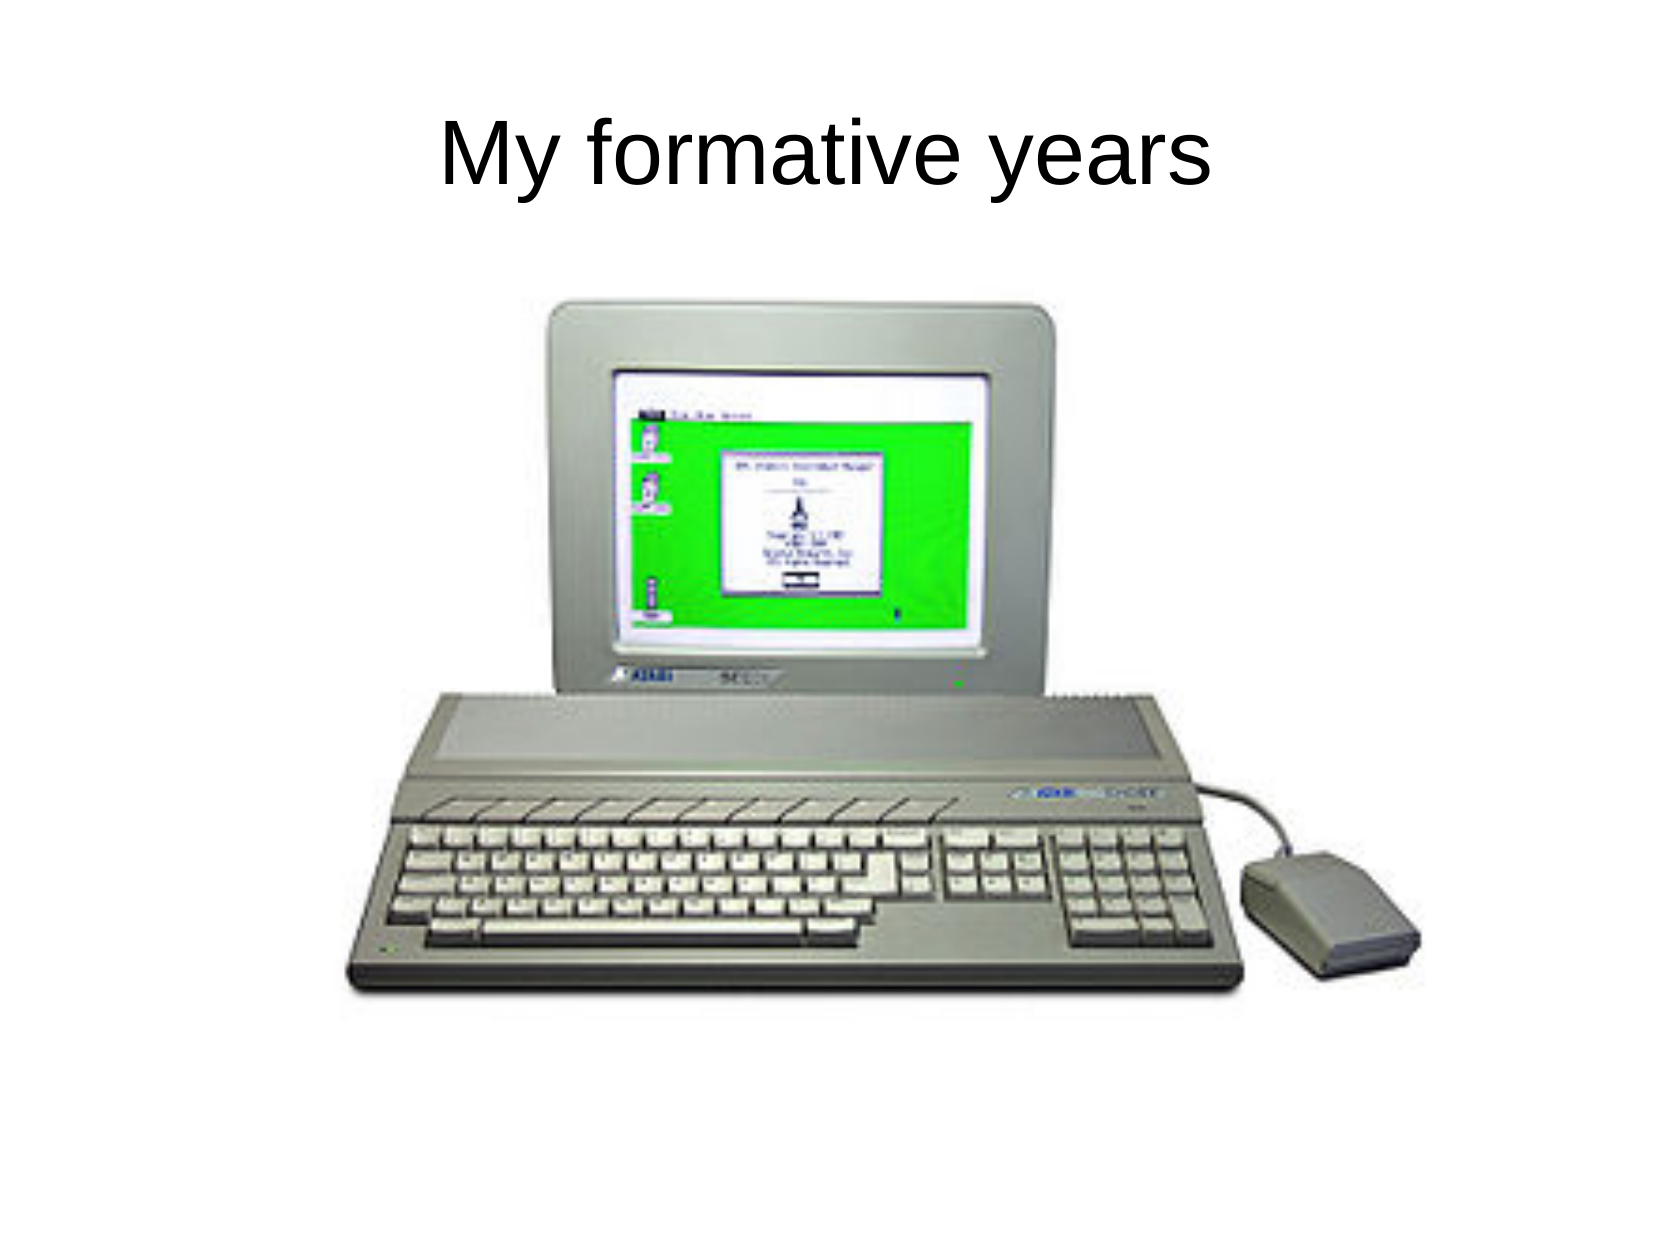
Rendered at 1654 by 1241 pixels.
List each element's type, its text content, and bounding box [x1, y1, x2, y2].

title My formative years [82, 49, 1571, 257]
picture [313, 269, 1441, 1036]
